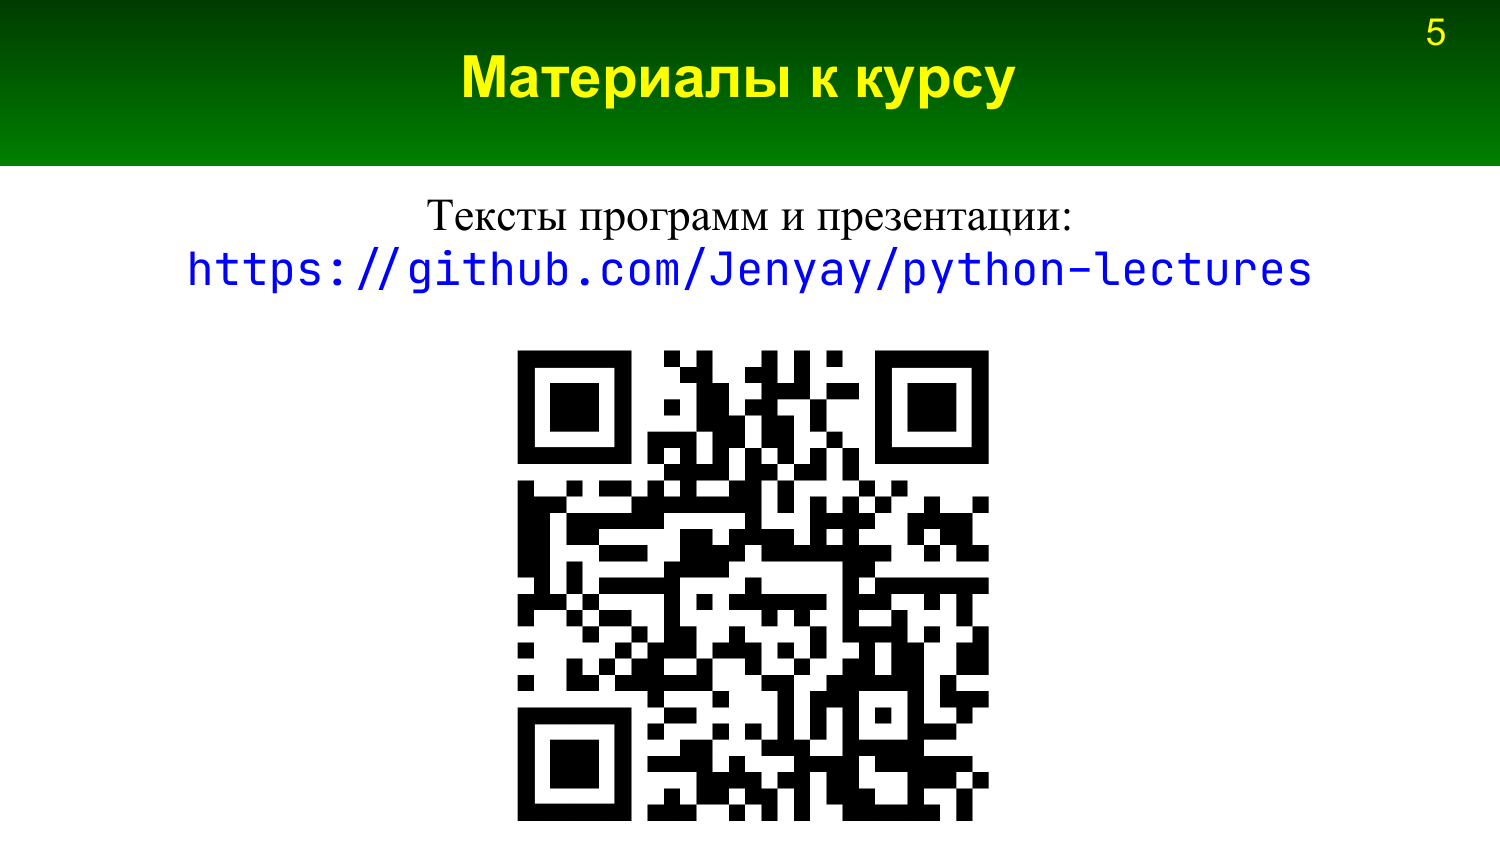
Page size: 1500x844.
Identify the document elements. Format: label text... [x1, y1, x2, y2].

title Материалы к курсу [88, 24, 1389, 125]
text_box Тексты программ и презентации: https://github.com/Jenyay/python-lectures [172, 177, 1328, 325]
picture [502, 330, 999, 827]
